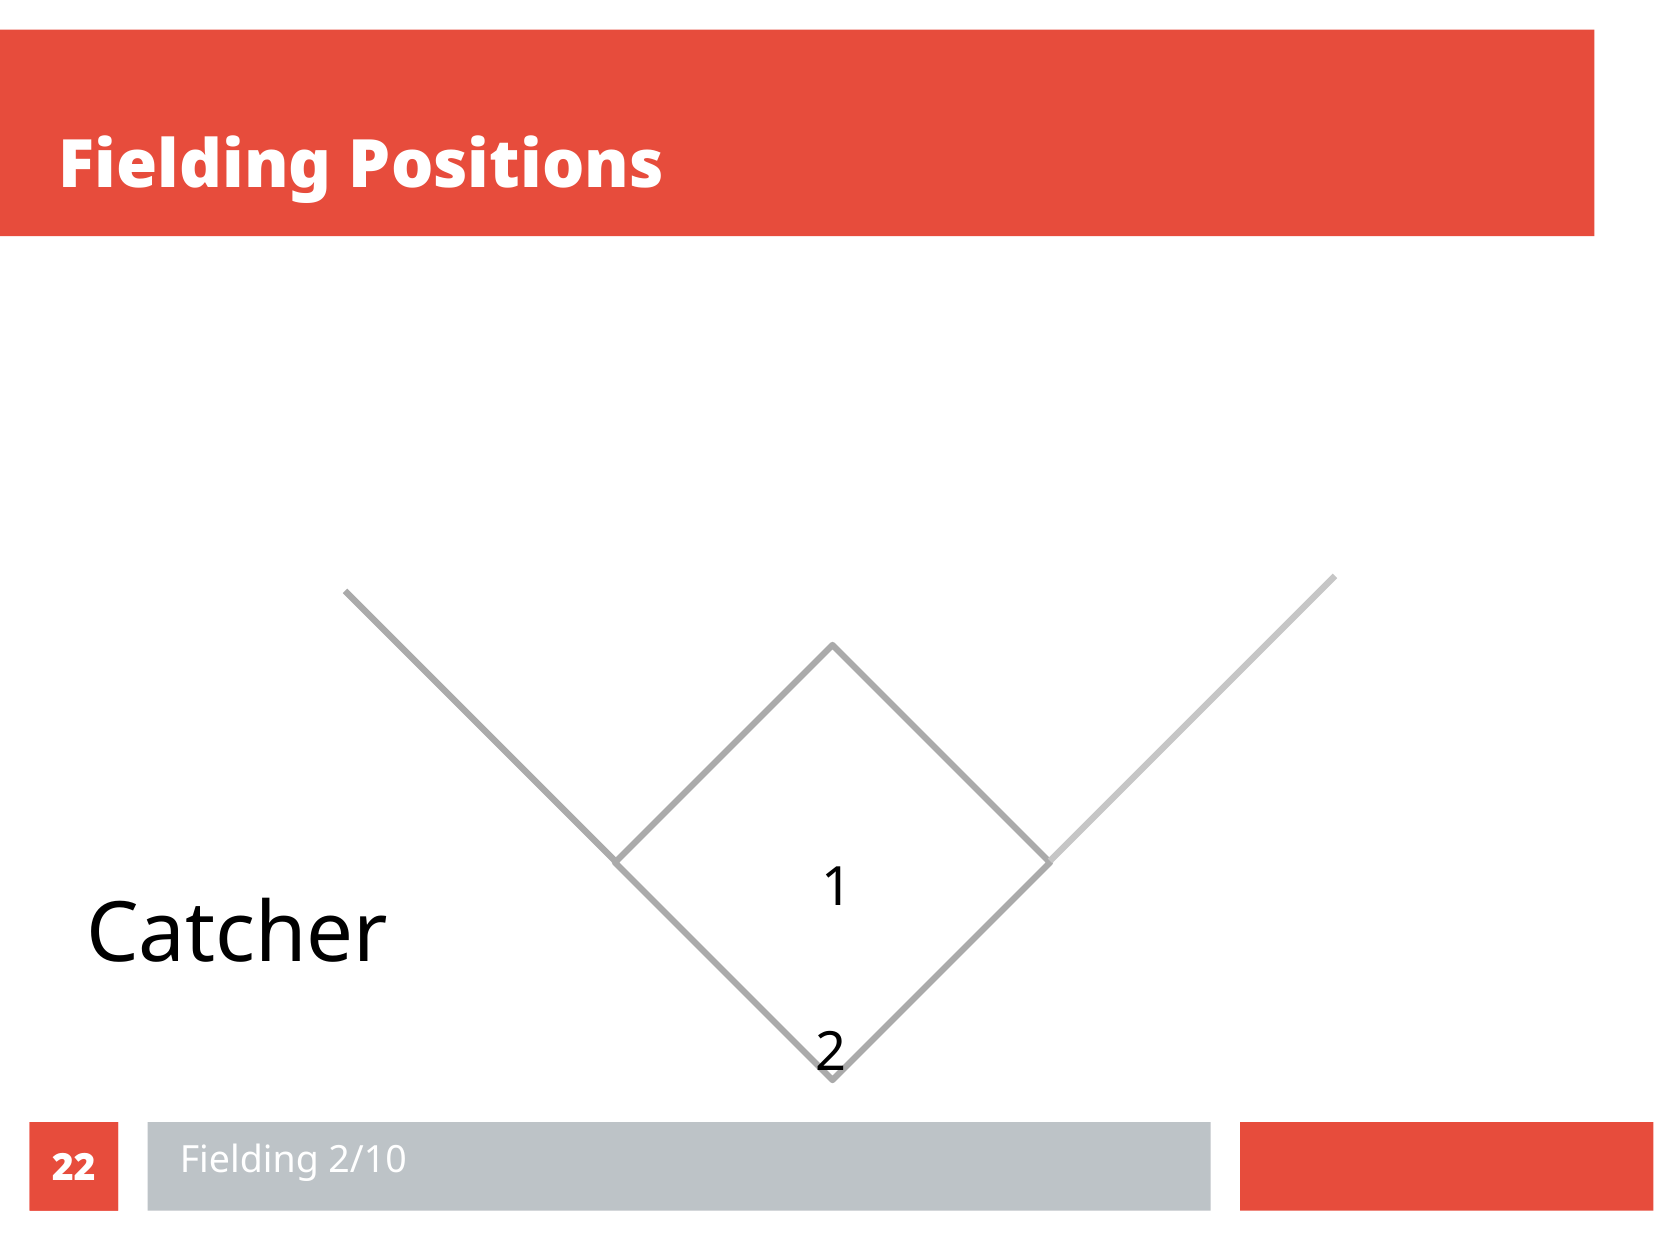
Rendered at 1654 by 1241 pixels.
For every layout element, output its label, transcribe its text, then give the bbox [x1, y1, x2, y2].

text_box 1 [806, 840, 882, 918]
text_box Catcher [71, 865, 496, 1075]
text_box 2 [800, 1005, 921, 1084]
text_box Fielding 2/10 [165, 1125, 736, 1184]
title Fielding Positions [59, 59, 1595, 207]
